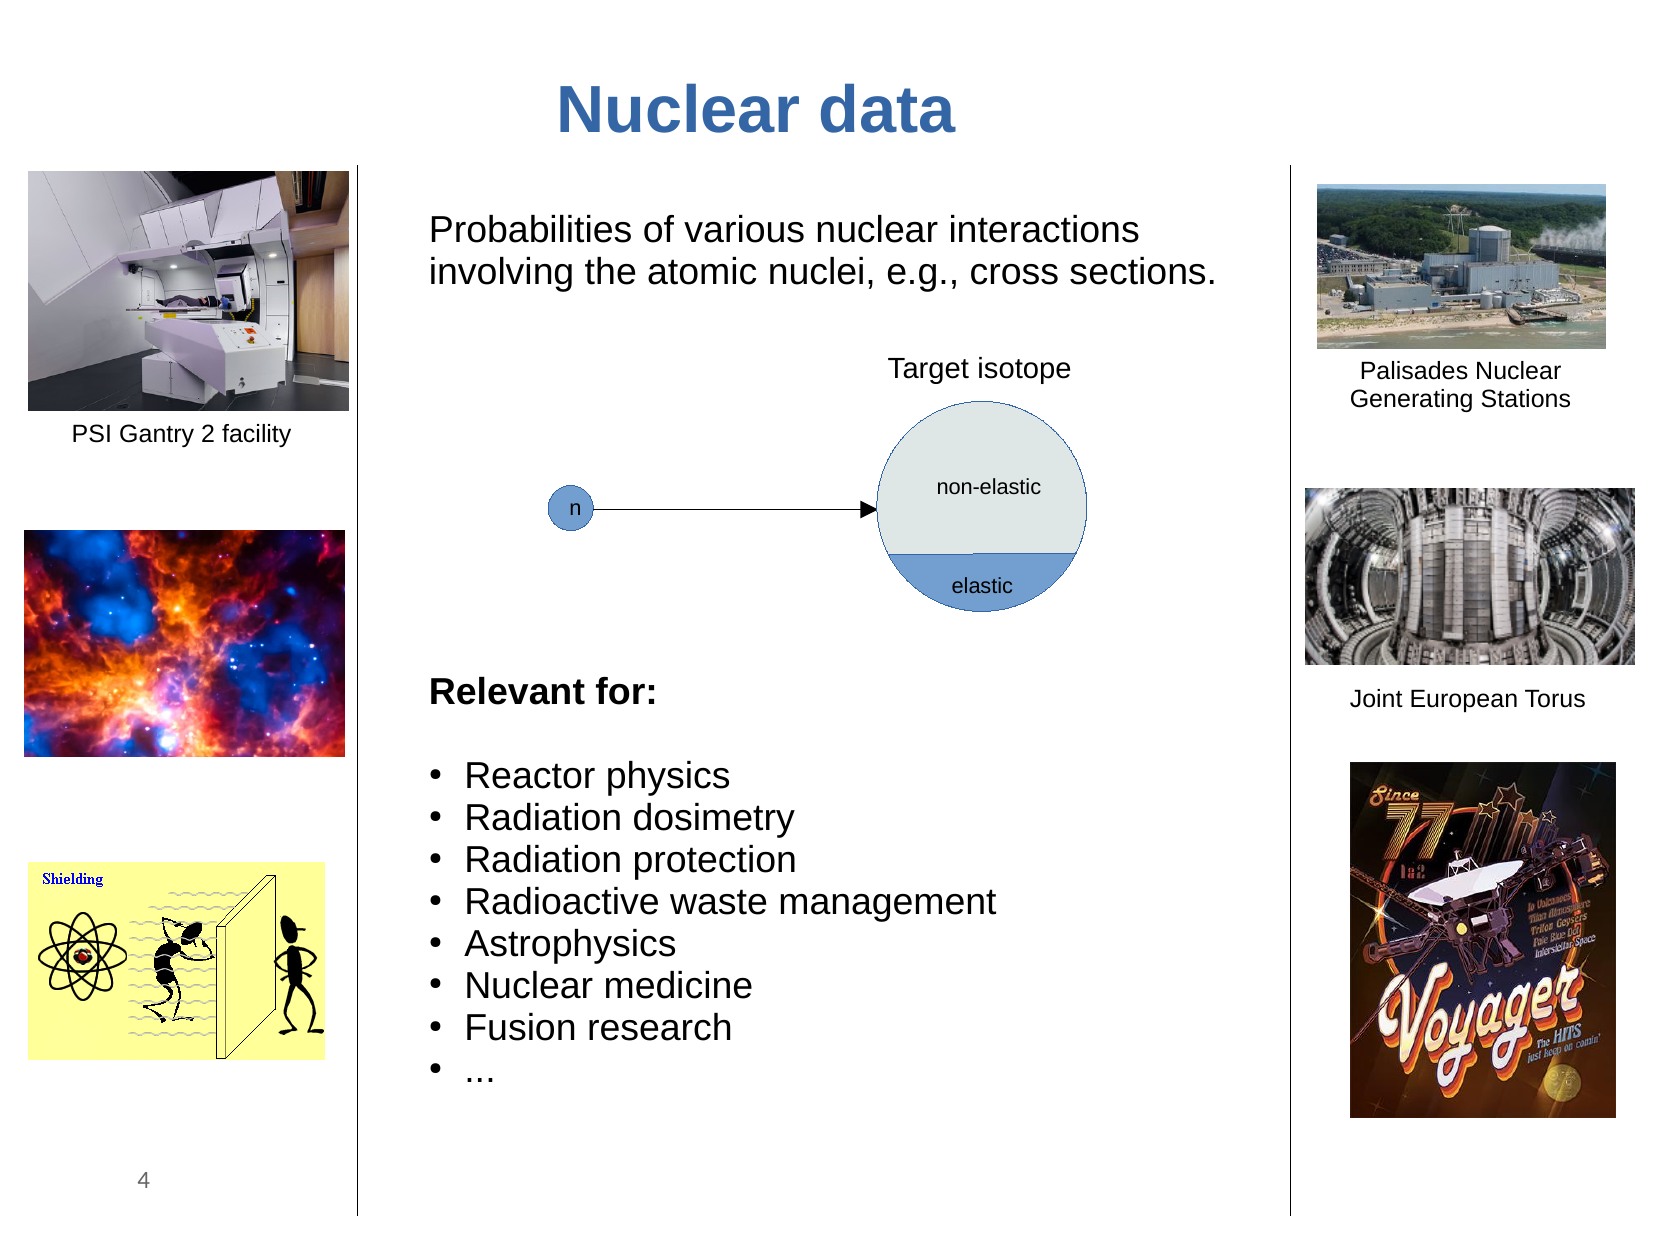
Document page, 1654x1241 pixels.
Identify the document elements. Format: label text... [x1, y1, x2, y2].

text_box Palisades Nuclear Generating Stations [1335, 349, 1591, 421]
picture [28, 171, 349, 411]
picture [1317, 184, 1606, 349]
title Nuclear data [147, 5, 1365, 213]
picture [1305, 488, 1635, 665]
picture [24, 530, 345, 757]
text_box Probabilities of various nuclear interactions involving the atomic nuclei, e.g., cross sections. Relevant for: Reactor physics Radiation dosimetry Radiation protection Radioactive waste management Astrophysics Nuclear medicine Fusion research ... [414, 213, 1240, 1098]
text_box [948, 606, 1016, 612]
text_box elastic [936, 566, 1028, 606]
text_box n [548, 485, 594, 531]
text_box non-elastic [921, 467, 1057, 507]
text_box PSI Gantry 2 facility [56, 412, 314, 456]
picture [1350, 762, 1616, 1118]
text_box Target isotope [872, 344, 1087, 393]
picture [28, 862, 325, 1060]
text_box Joint European Torus [1335, 677, 1602, 721]
text_box [876, 401, 1087, 601]
